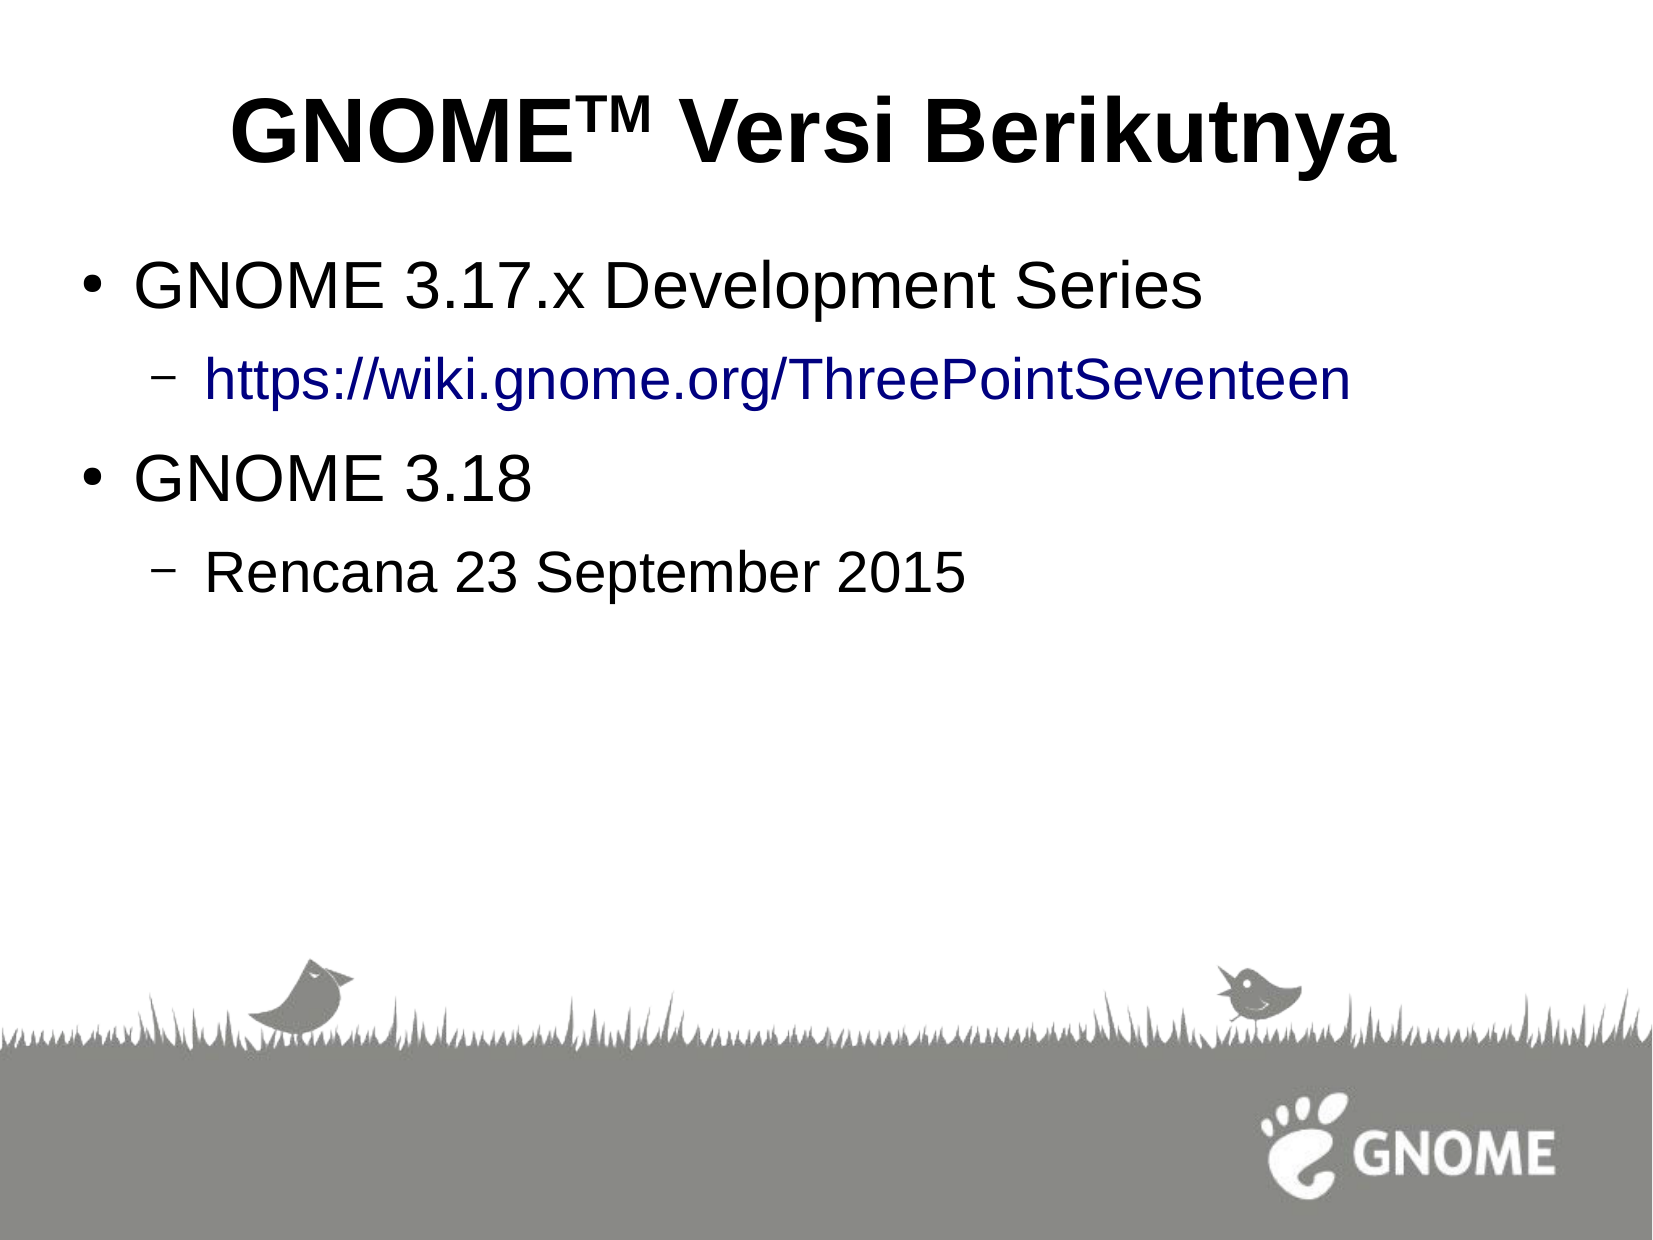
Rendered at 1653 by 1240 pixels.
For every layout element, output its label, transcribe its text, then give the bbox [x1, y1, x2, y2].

list GNOME 3.17.x Development Series https://wiki.gnome.org/ThreePointSeventeen GNOME 3.18 Rencana 23 September 2015 [62, 248, 1595, 945]
title GNOMETM Versi Berikutnya [68, 25, 1584, 237]
picture [0, 0, 1653, 1240]
